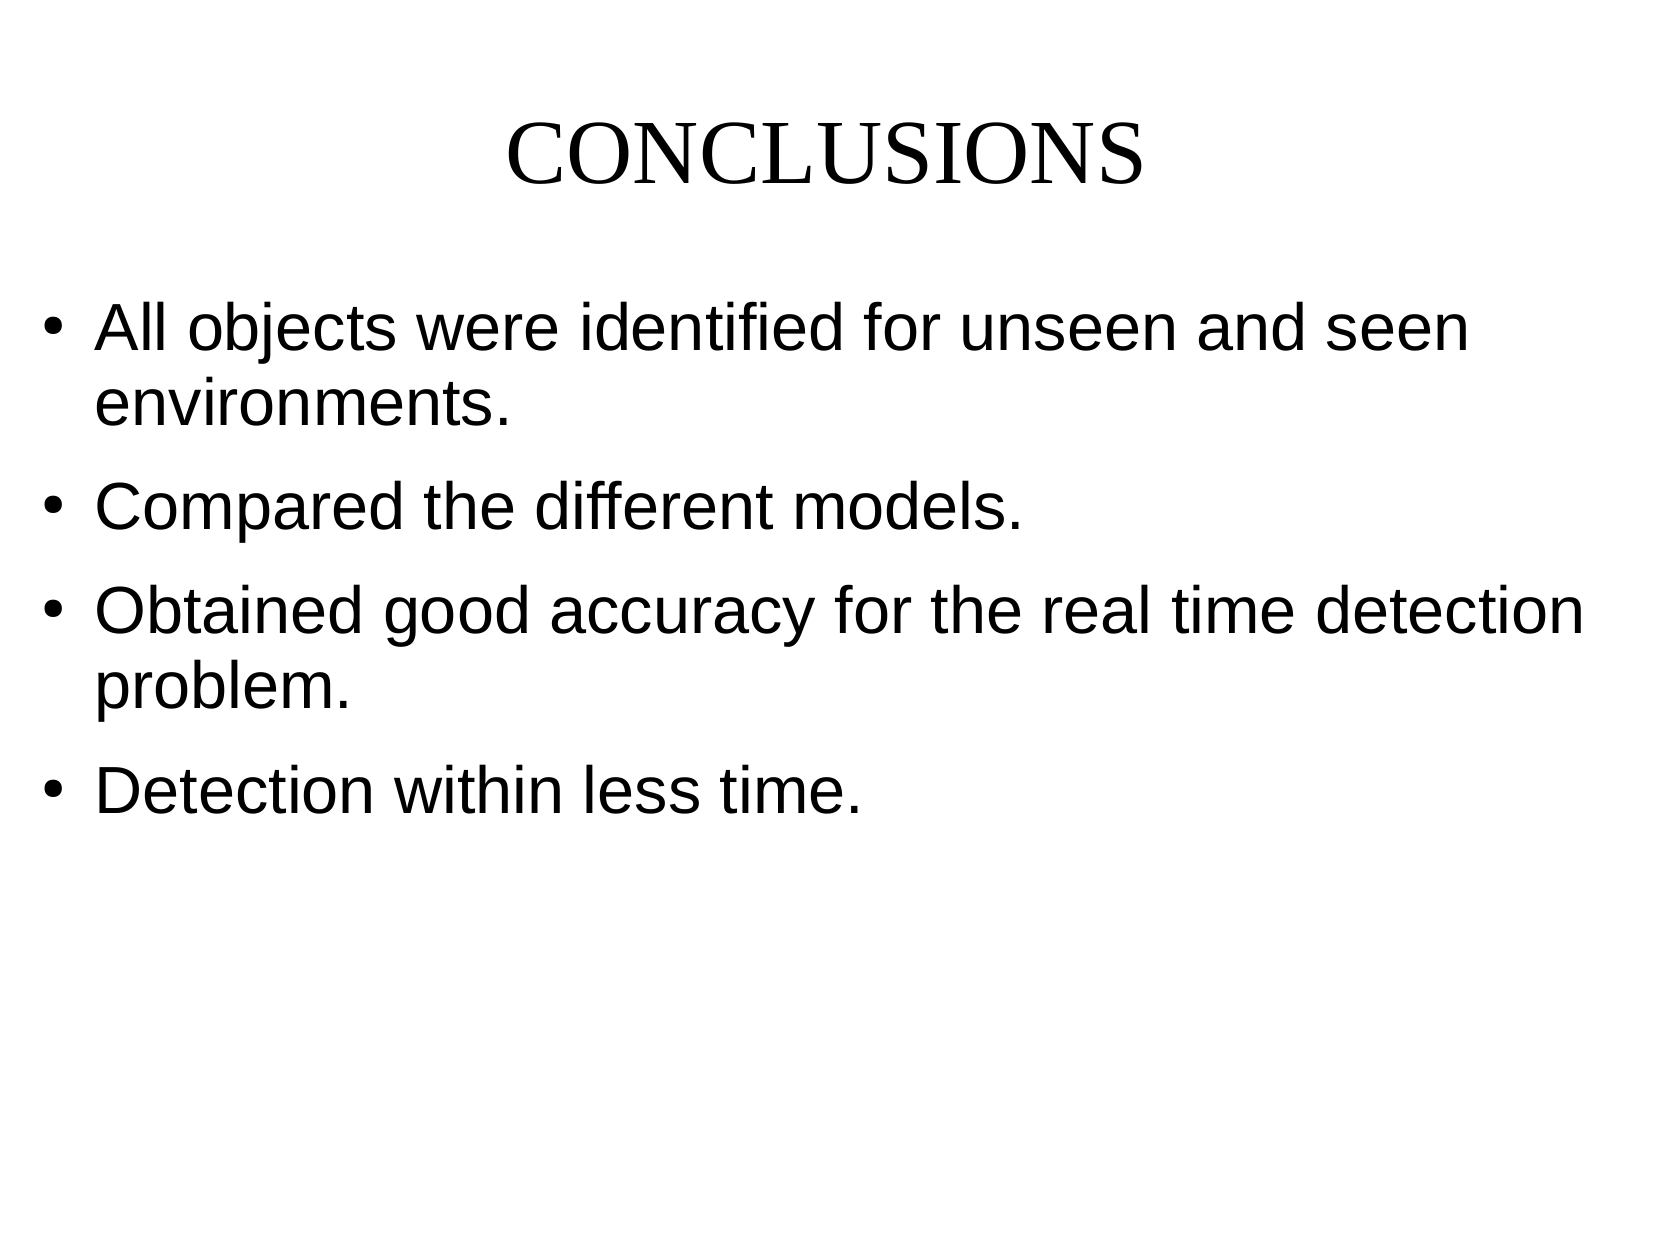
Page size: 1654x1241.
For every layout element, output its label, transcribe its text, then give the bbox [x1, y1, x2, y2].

list All objects were identified for unseen and seen environments. Compared the different models. Obtained good accuracy for the real time detection problem. Detection within less time. [23, 290, 1619, 1111]
title CONCLUSIONS [82, 49, 1571, 257]
